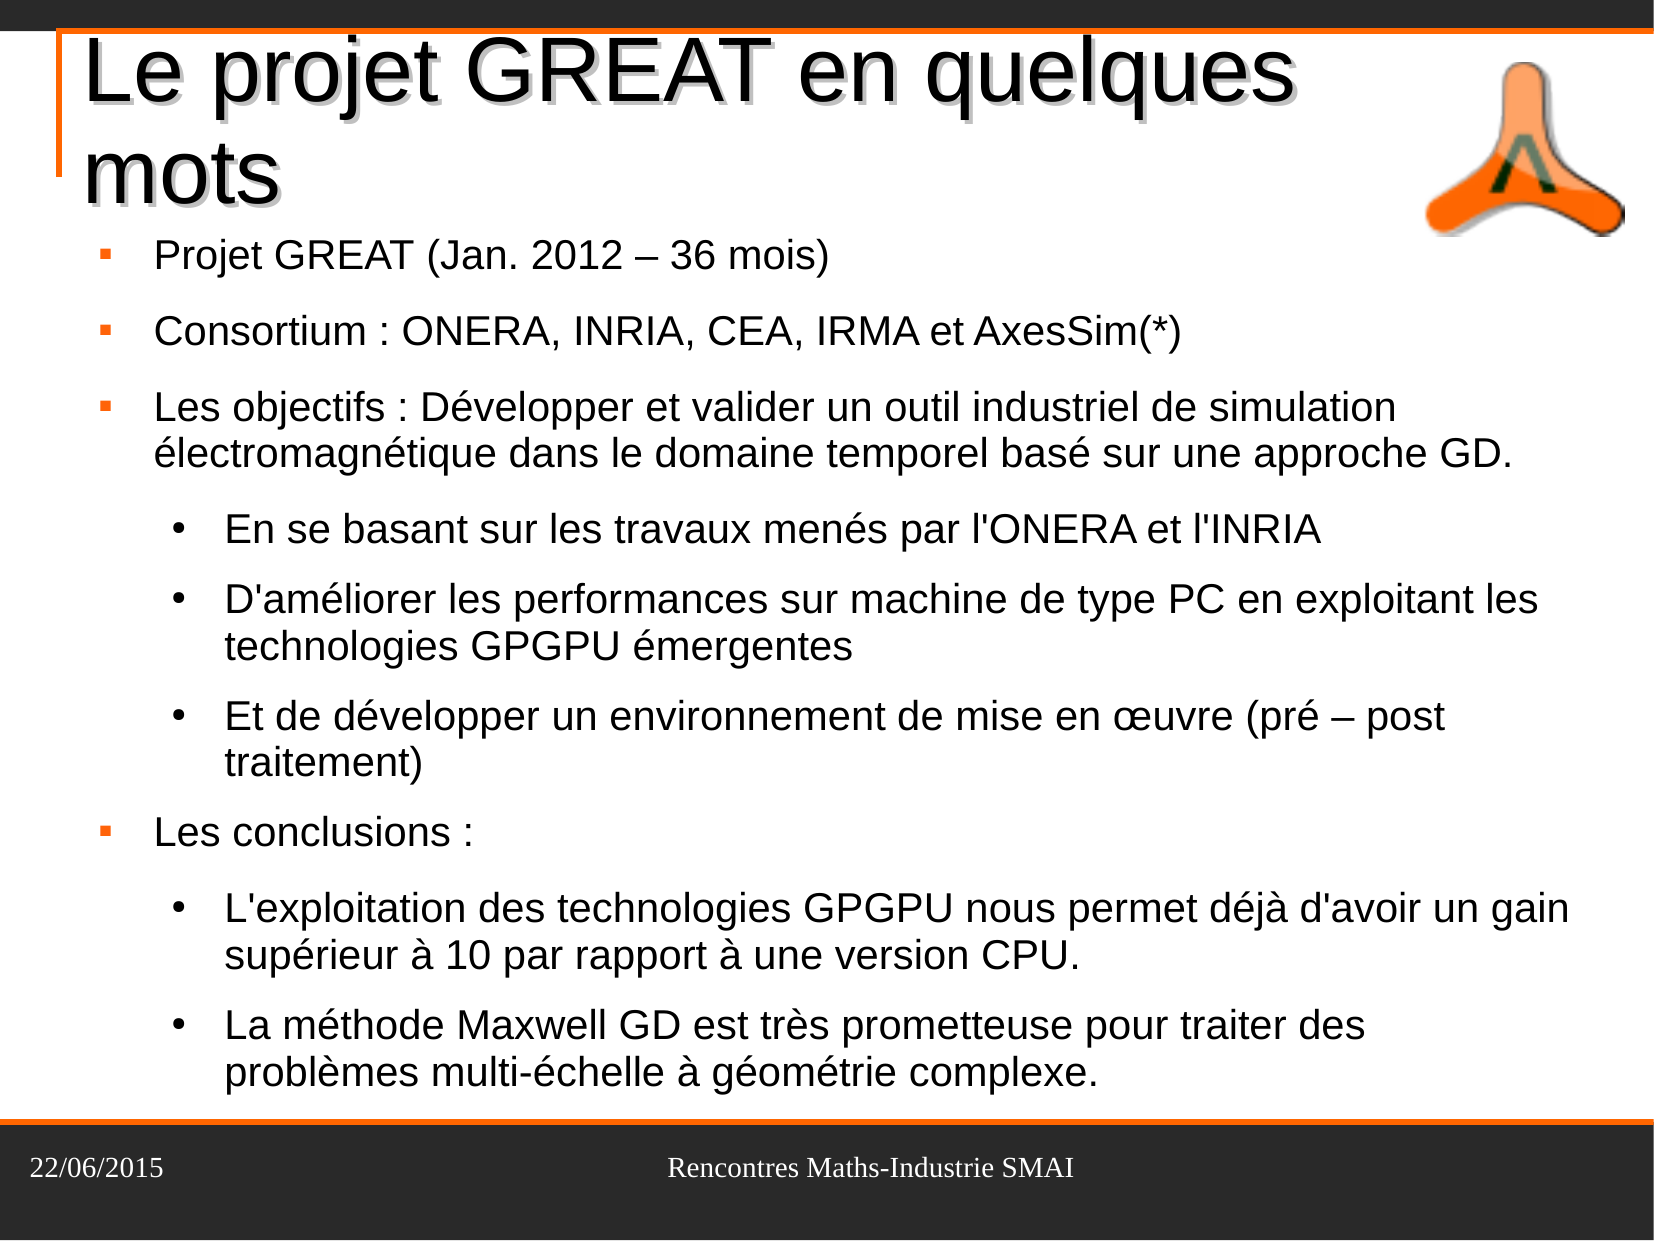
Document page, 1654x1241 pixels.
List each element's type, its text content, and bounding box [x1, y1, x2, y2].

list Projet GREAT (Jan. 2012 – 36 mois) Consortium : ONERA, INRIA, CEA, IRMA et AxesSim(*) Les objectifs : Développer et valider un outil industriel de simulation électromagnétique dans le domaine temporel basé sur une approche GD. En se basant sur les travaux menés par l'ONERA et l'INRIA D'améliorer les performances sur machine de type PC en exploitant les technologies GPGPU émergentes Et de développer un environnement de mise en œuvre (pré – post traitement) Les conclusions : L'exploitation des technologies GPGPU nous permet déjà d'avoir un gain supérieur à 10 par rapport à une version CPU. La méthode Maxwell GD est très prometteuse pour traiter des problèmes multi-échelle à géométrie complexe. [82, 231, 1571, 1109]
title Le projet GREAT en quelques mots [82, 18, 1418, 224]
picture [1424, 62, 1625, 237]
